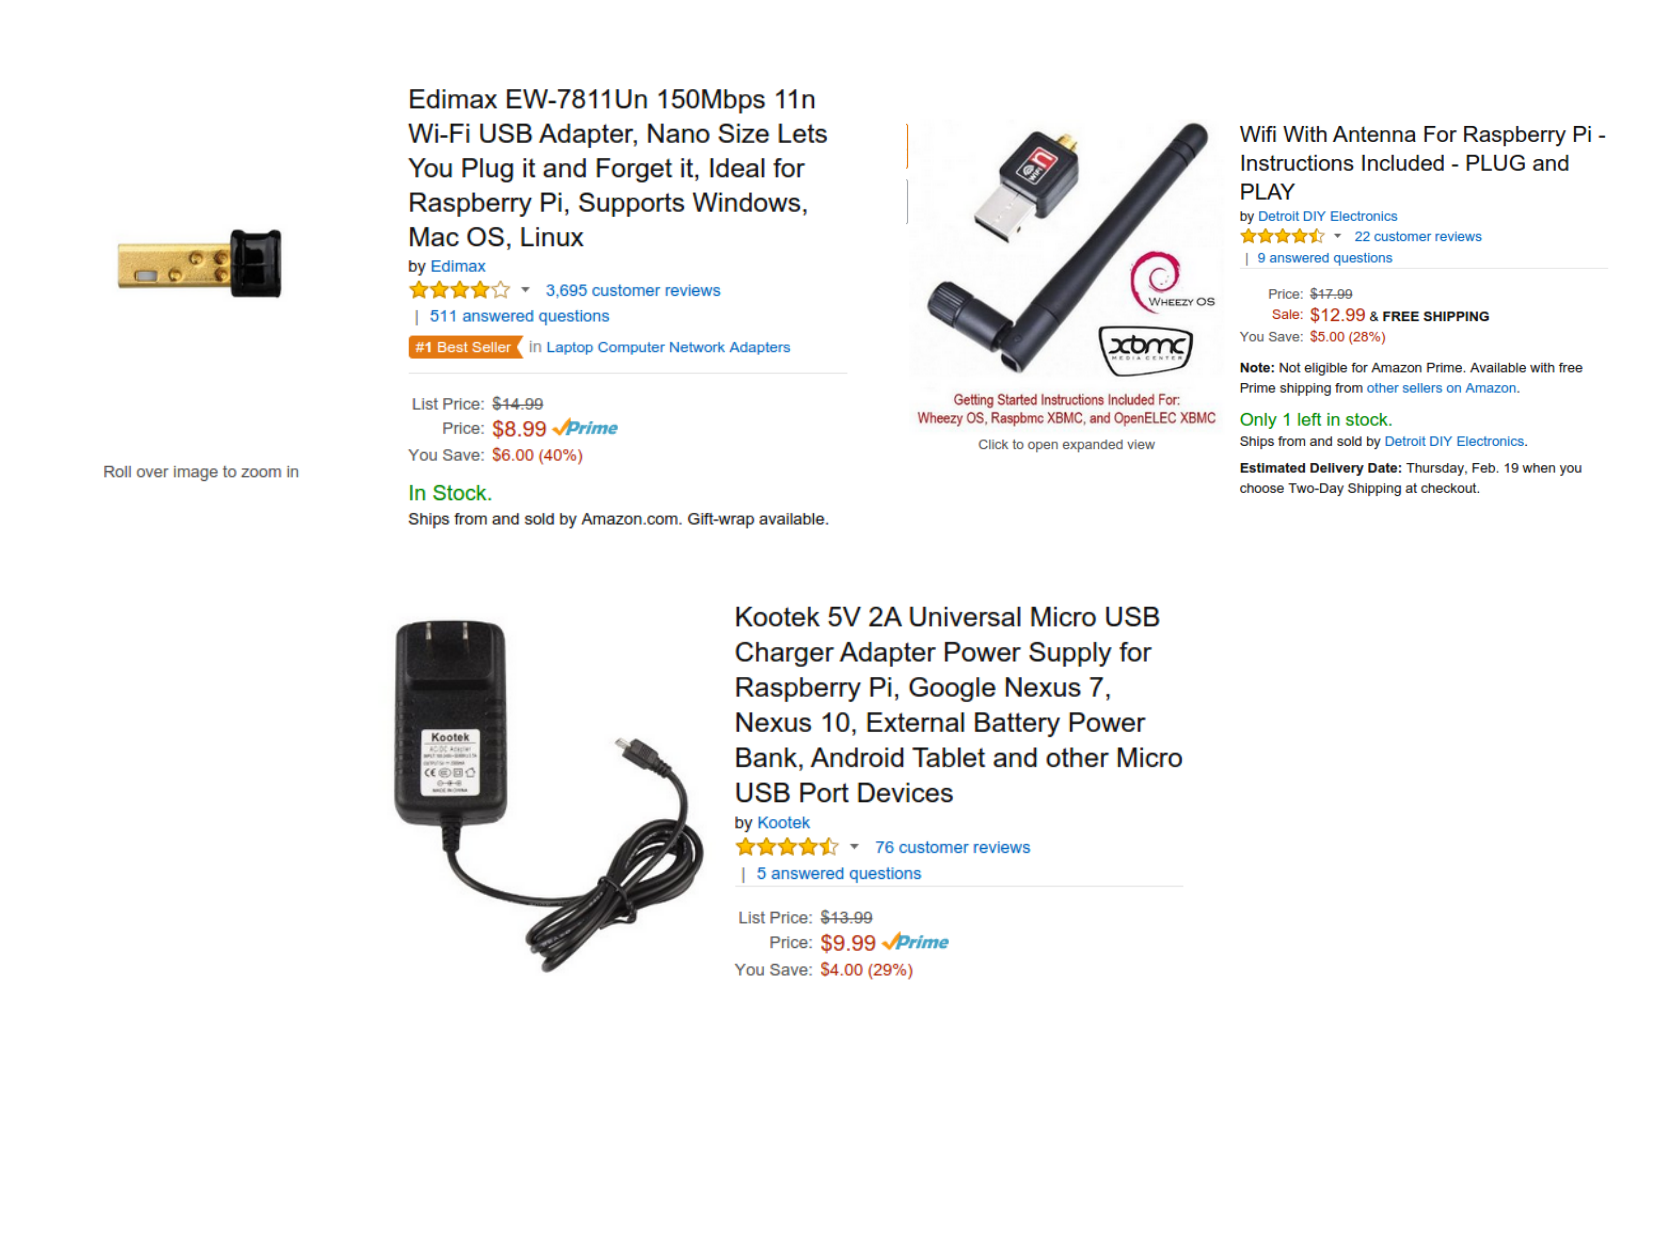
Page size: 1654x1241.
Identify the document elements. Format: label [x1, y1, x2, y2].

picture [75, 74, 864, 541]
picture [906, 94, 1621, 511]
picture [372, 590, 1216, 991]
